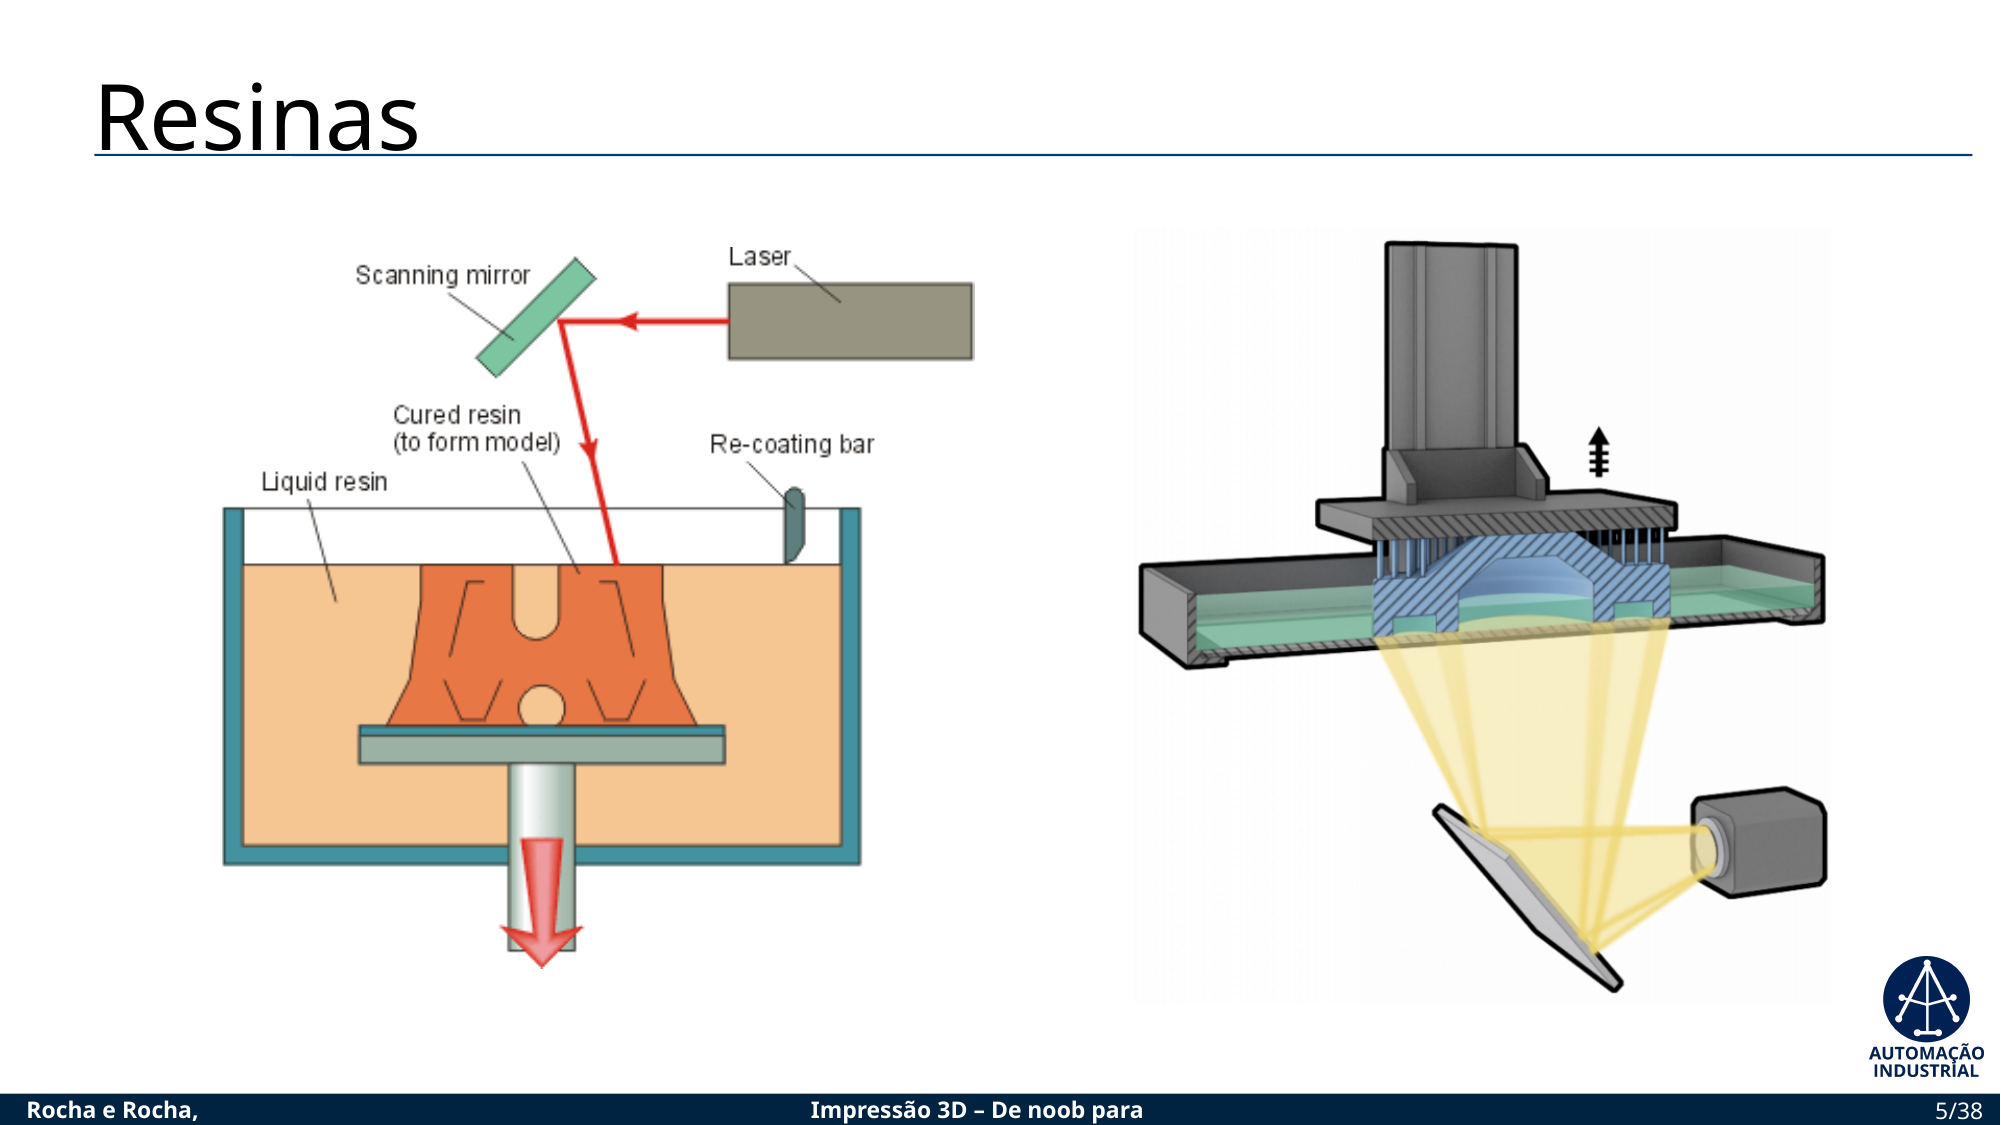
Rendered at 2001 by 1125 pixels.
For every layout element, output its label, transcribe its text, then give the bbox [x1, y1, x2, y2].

picture [1869, 956, 1984, 1077]
picture [222, 247, 975, 969]
picture [1133, 227, 1831, 1004]
text_box Resinas [78, 12, 1804, 230]
